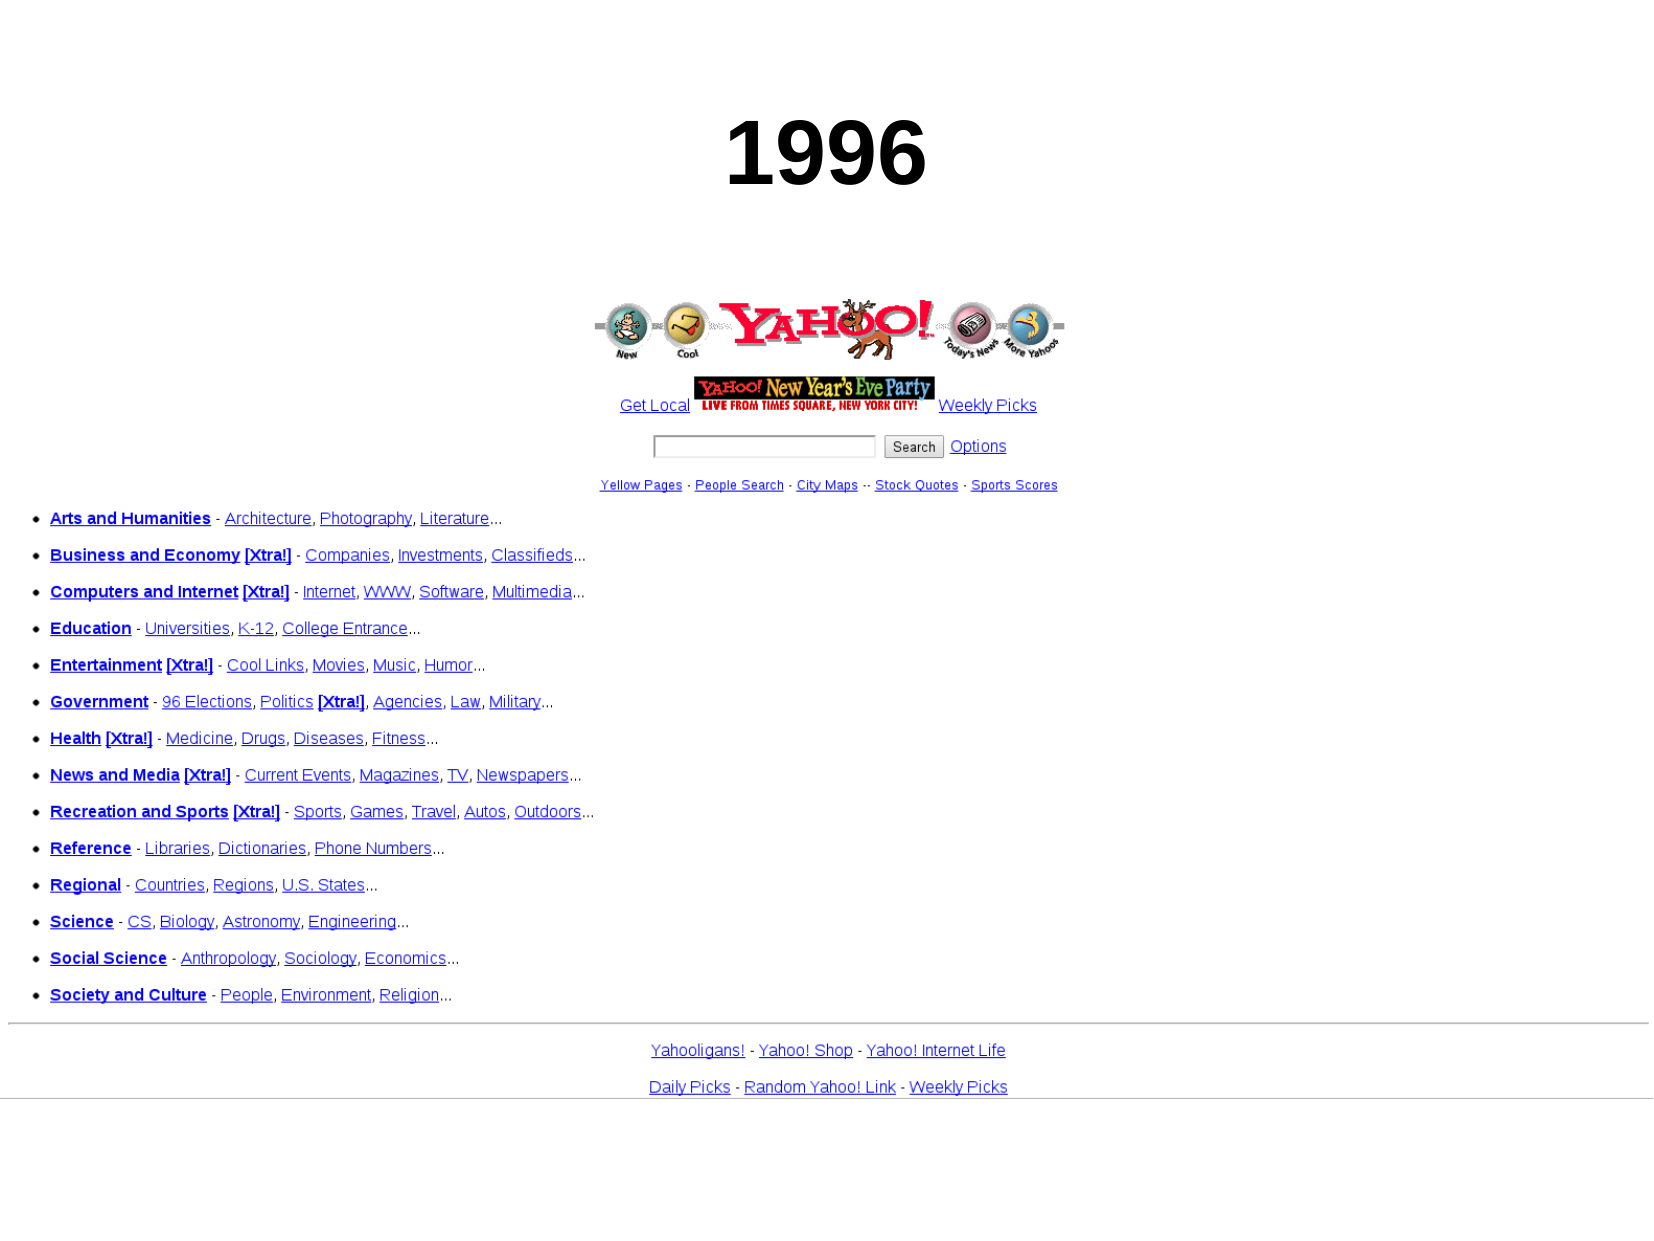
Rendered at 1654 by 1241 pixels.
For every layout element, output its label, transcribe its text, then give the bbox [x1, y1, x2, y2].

picture [0, 299, 1654, 1099]
title 1996 [82, 49, 1571, 257]
